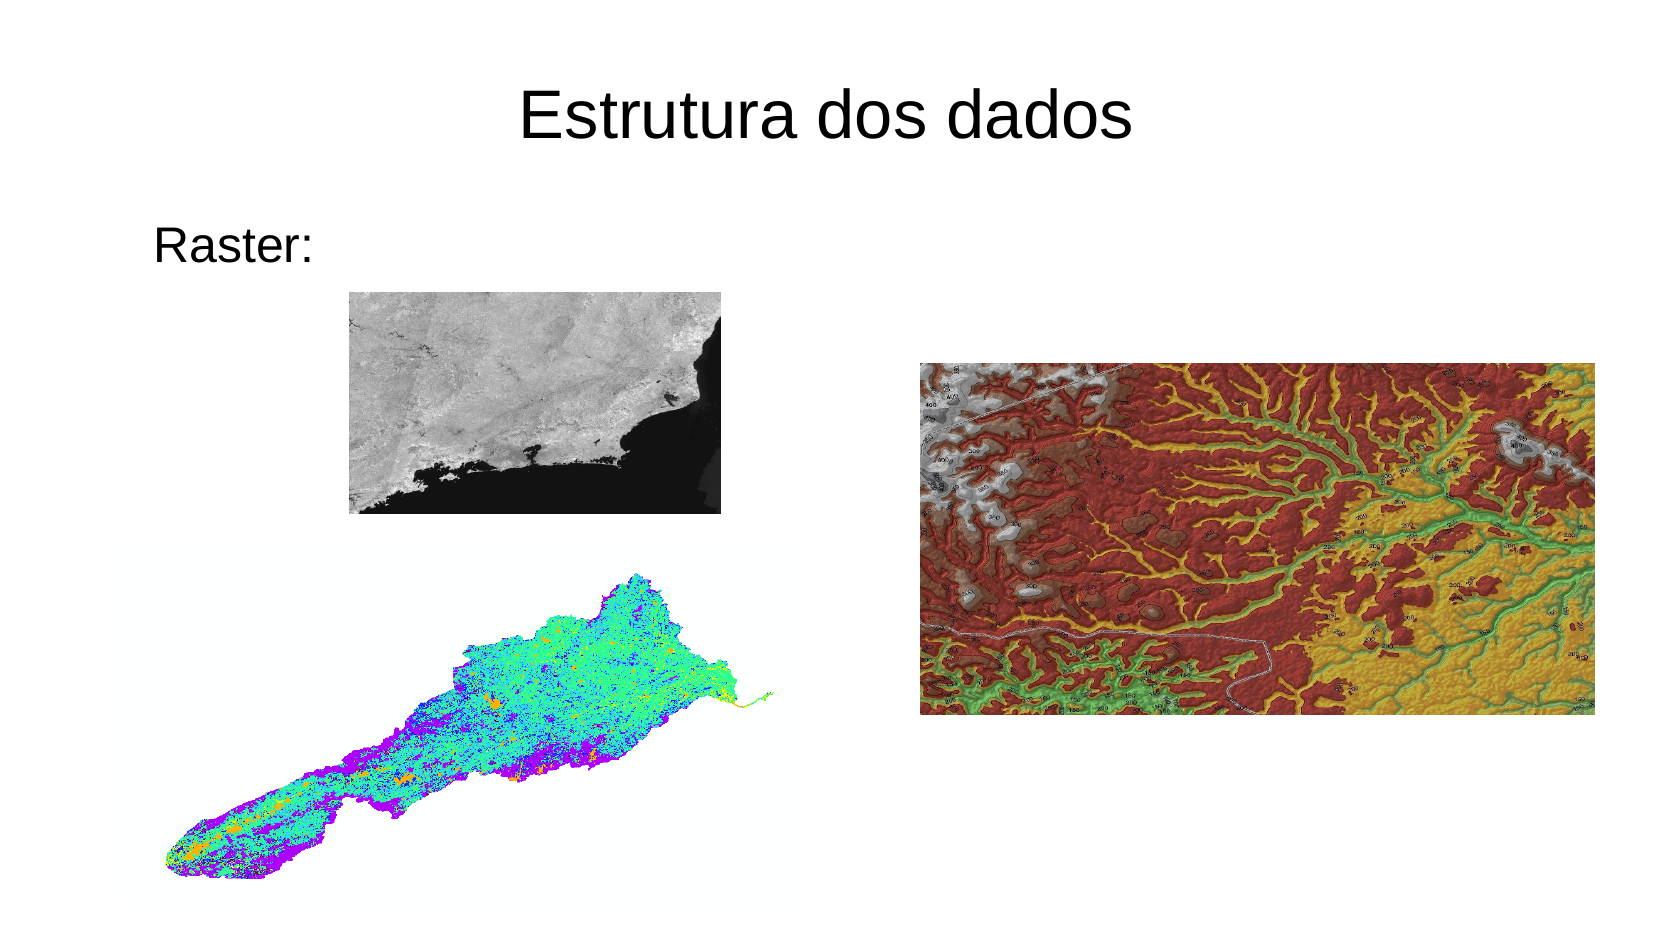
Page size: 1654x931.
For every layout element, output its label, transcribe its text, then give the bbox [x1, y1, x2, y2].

picture [349, 292, 721, 514]
title Estrutura dos dados [82, 37, 1571, 193]
picture [118, 549, 806, 901]
list Raster: [82, 217, 1571, 758]
picture [920, 363, 1595, 715]
